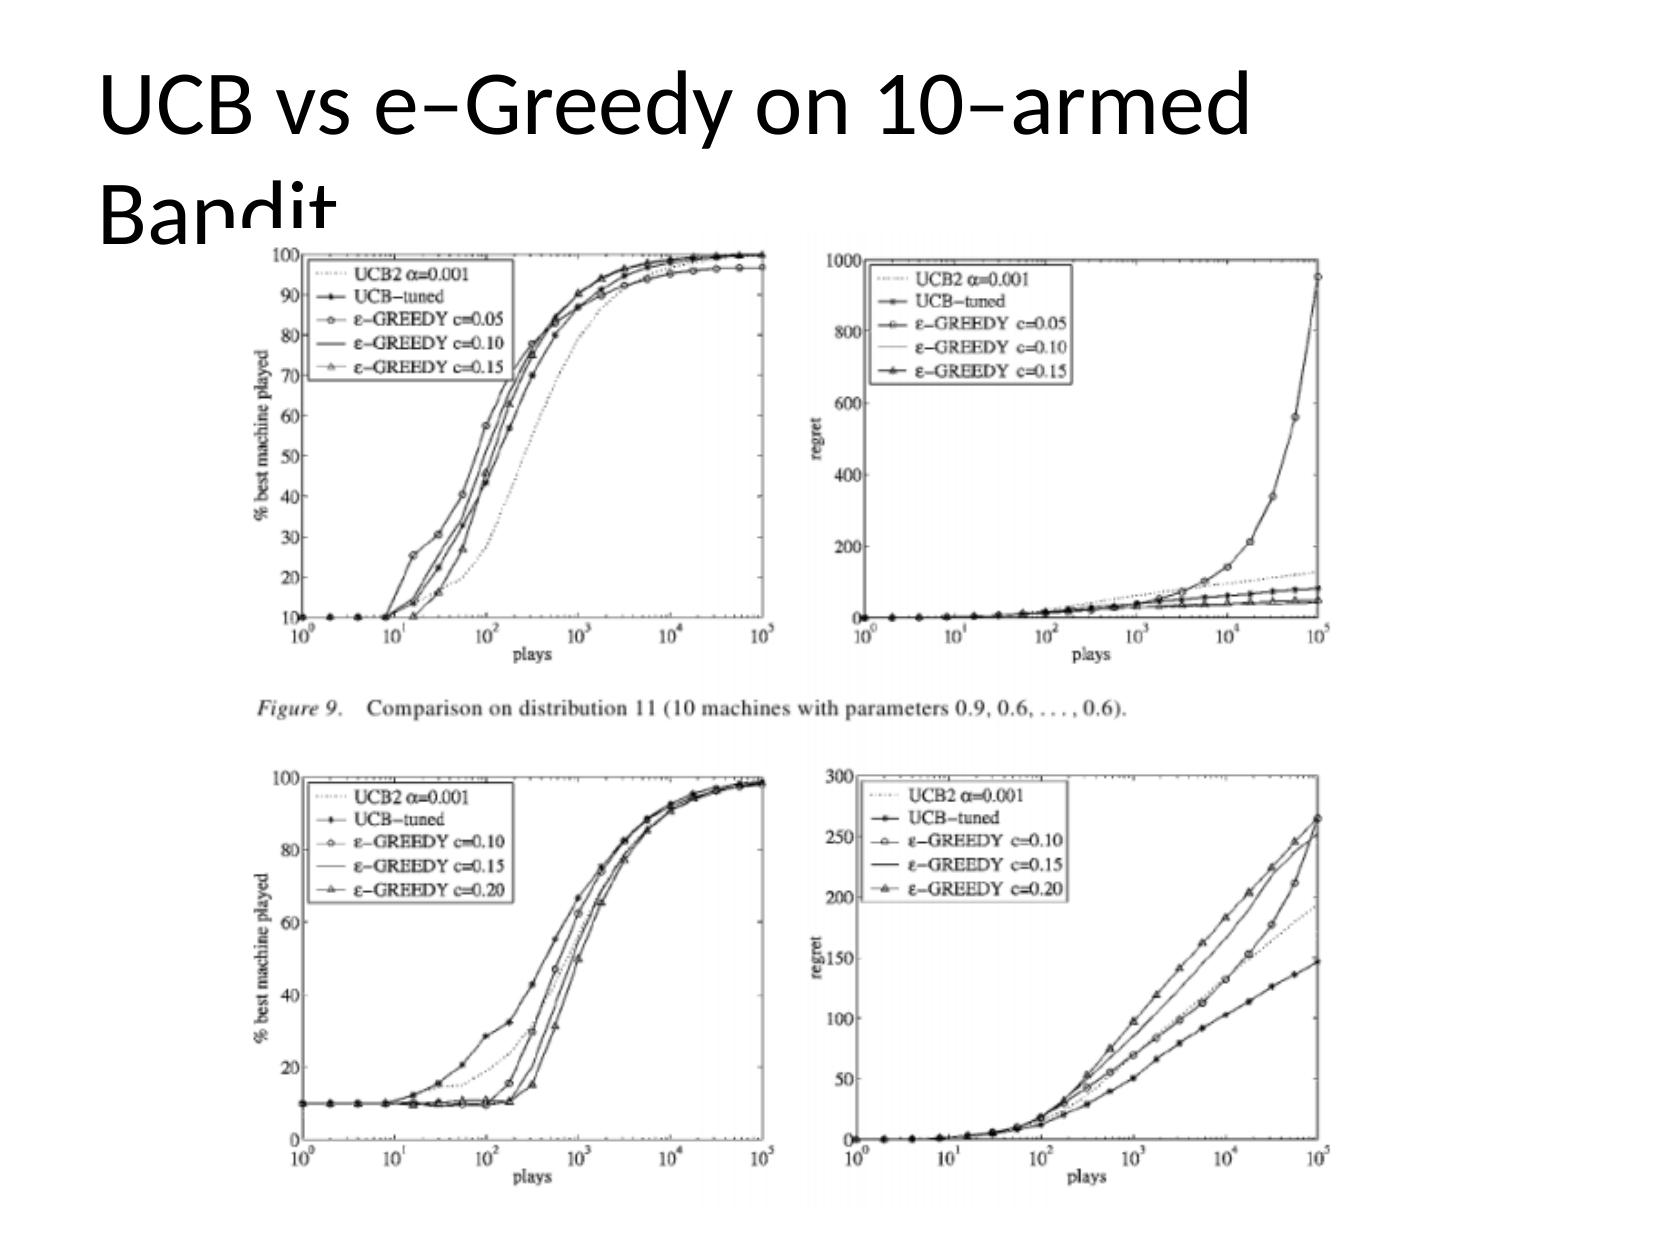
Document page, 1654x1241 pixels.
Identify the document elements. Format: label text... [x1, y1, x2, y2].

title UCB vs e–Greedy on 10–armed Bandit [82, 49, 1571, 257]
picture [225, 228, 1381, 1209]
